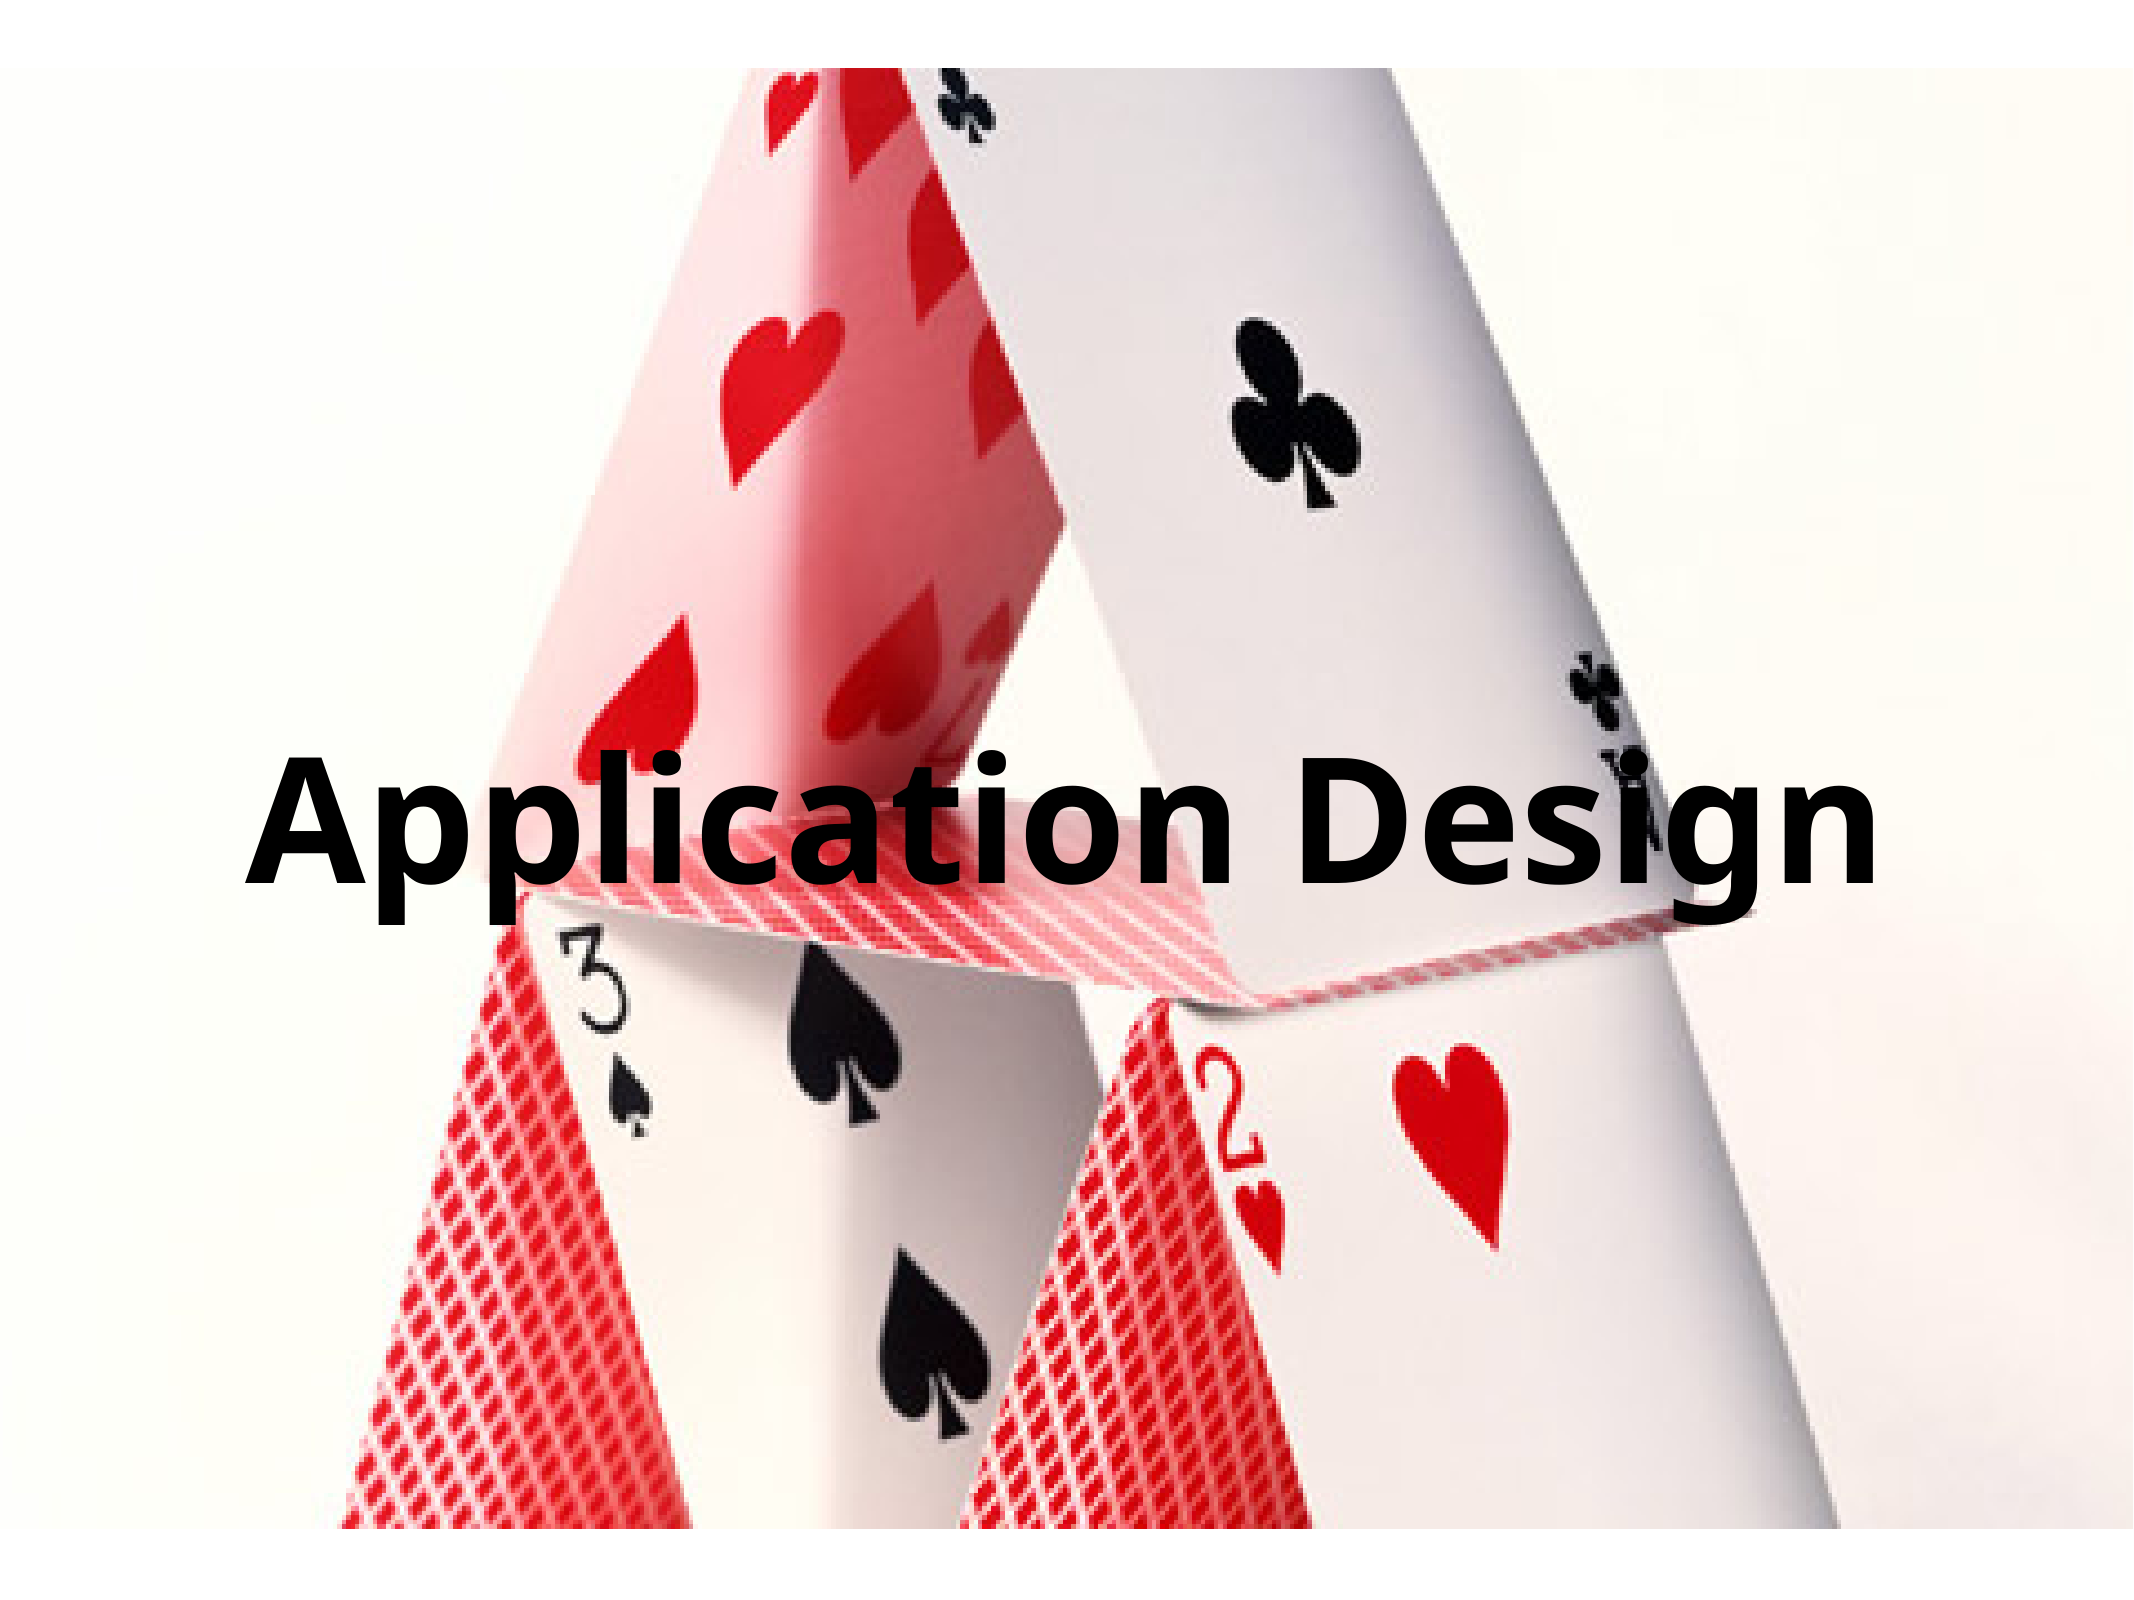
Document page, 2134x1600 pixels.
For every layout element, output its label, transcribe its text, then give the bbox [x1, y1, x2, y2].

picture [0, 68, 2134, 1529]
title Application Design [208, 691, 1925, 940]
